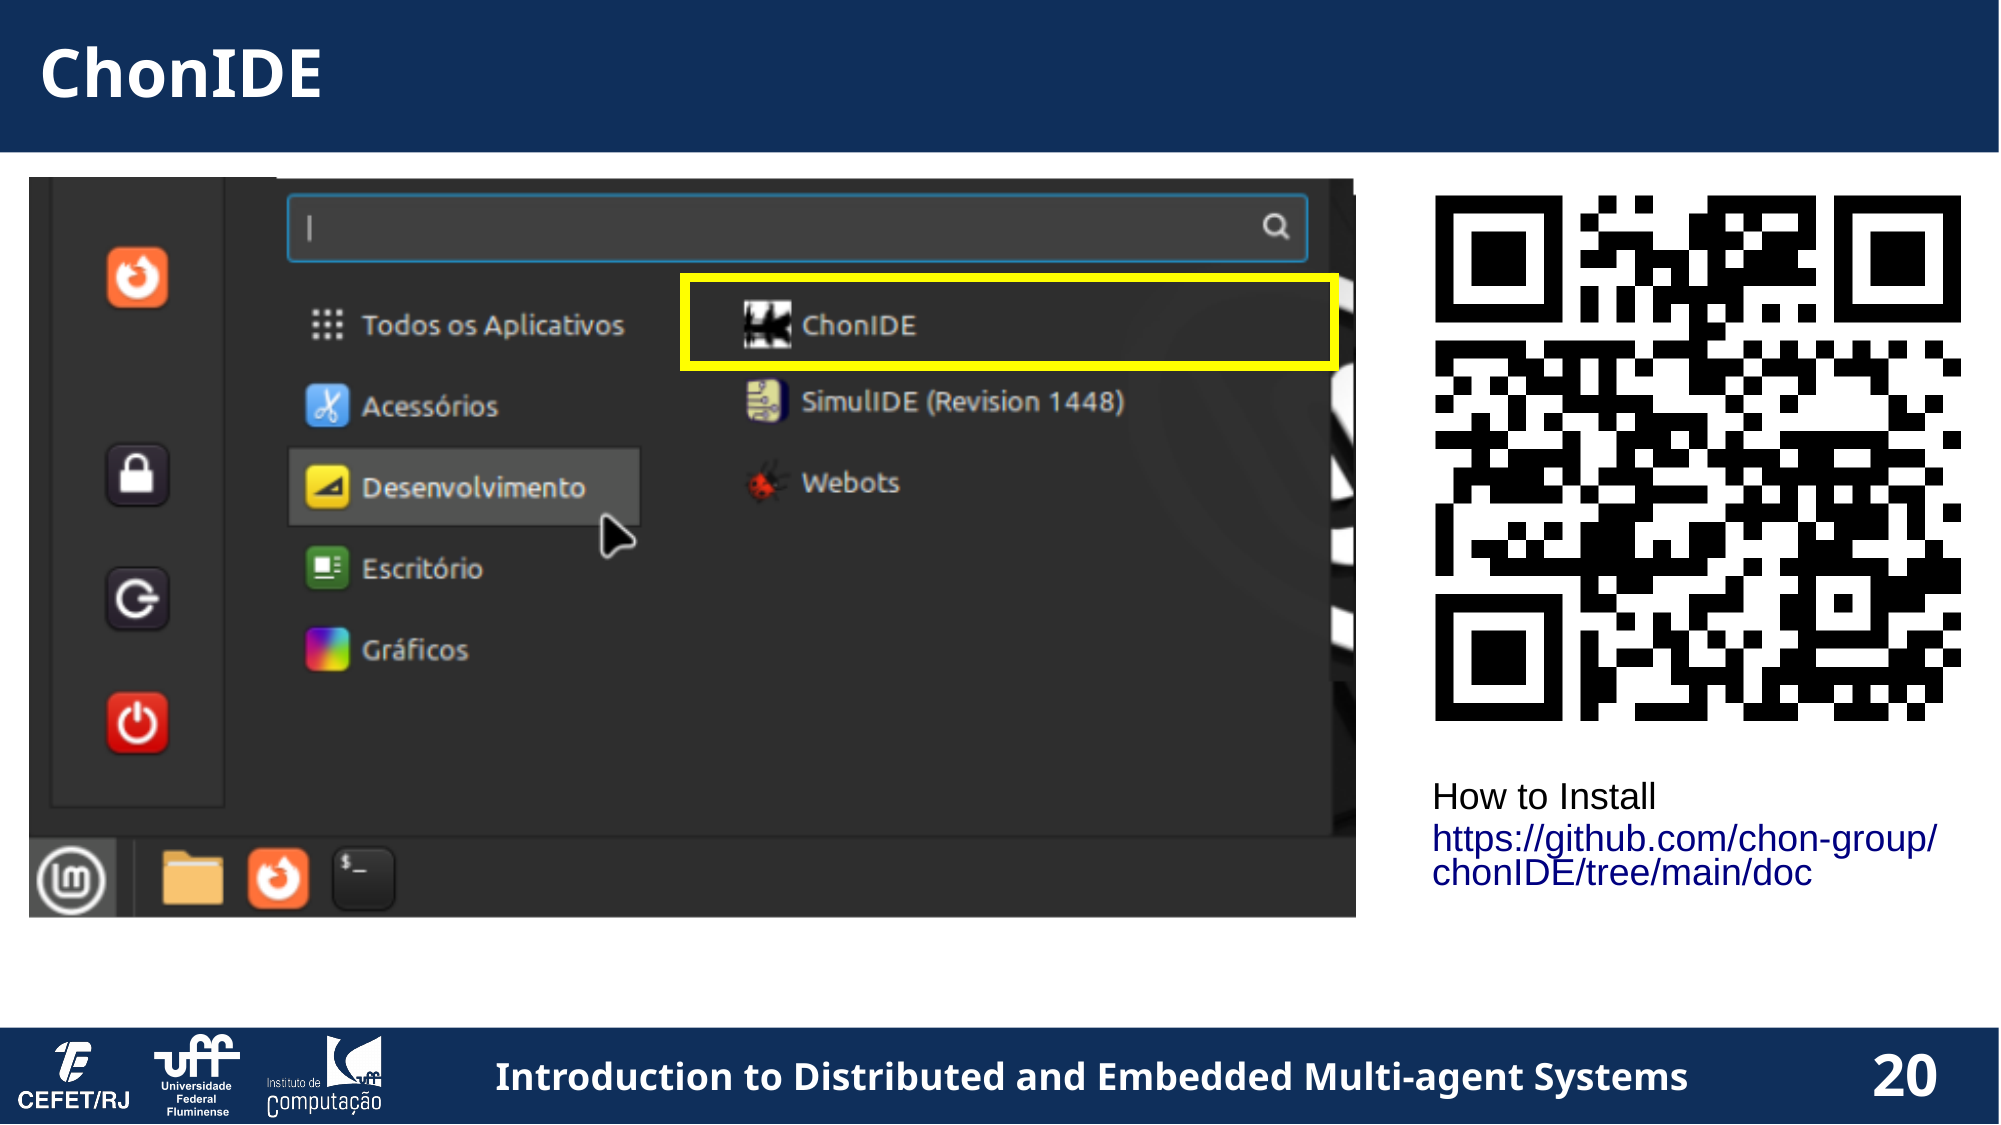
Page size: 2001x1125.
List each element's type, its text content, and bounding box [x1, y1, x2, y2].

text_box ChonIDE [25, 23, 1684, 443]
picture [153, 1033, 241, 1121]
picture [18, 1021, 129, 1125]
picture [1417, 177, 1979, 739]
text_box How to Installhttps://github.com/chon-group/chonIDE/tree/main/doc [1417, 767, 1961, 975]
picture [29, 443, 1356, 926]
picture [265, 1033, 383, 1118]
